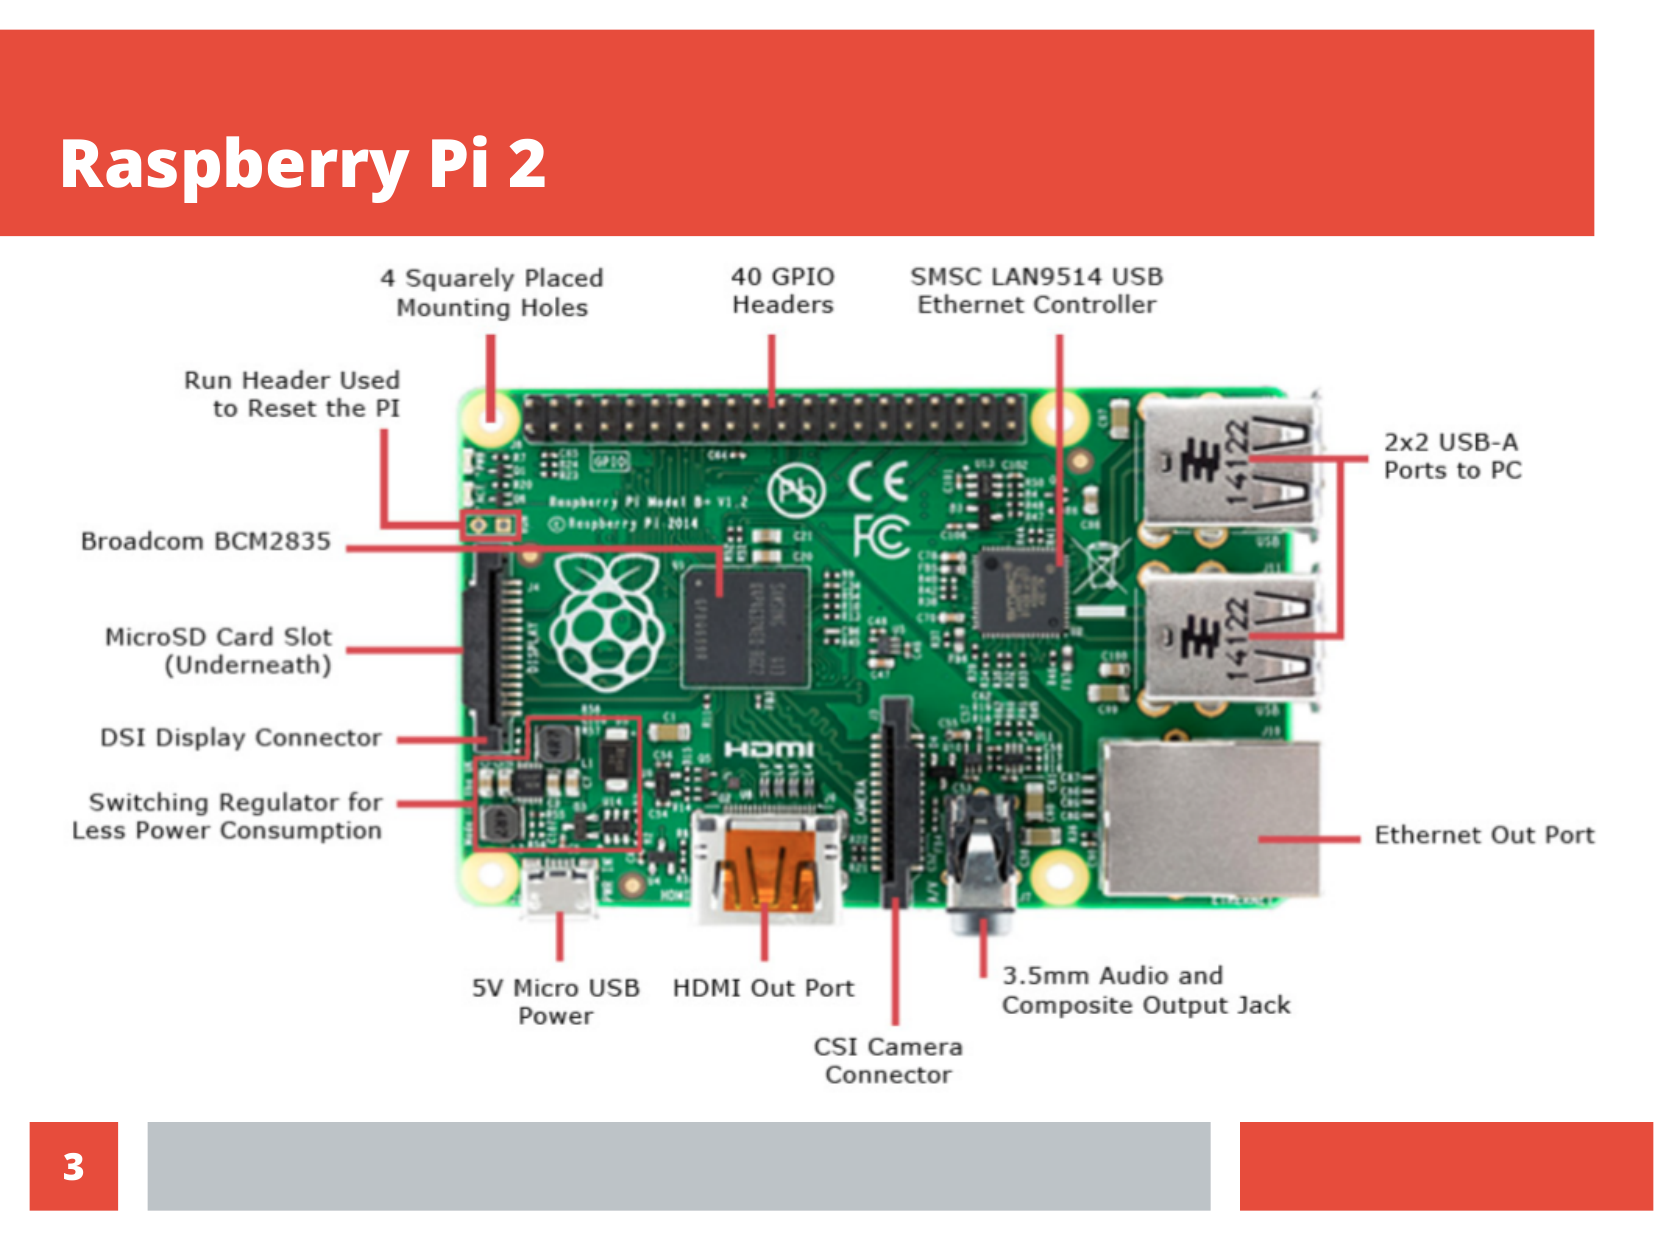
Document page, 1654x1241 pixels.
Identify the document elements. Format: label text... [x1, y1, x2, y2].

picture [58, 256, 1607, 1093]
title Raspberry Pi 2 [59, 59, 1595, 207]
